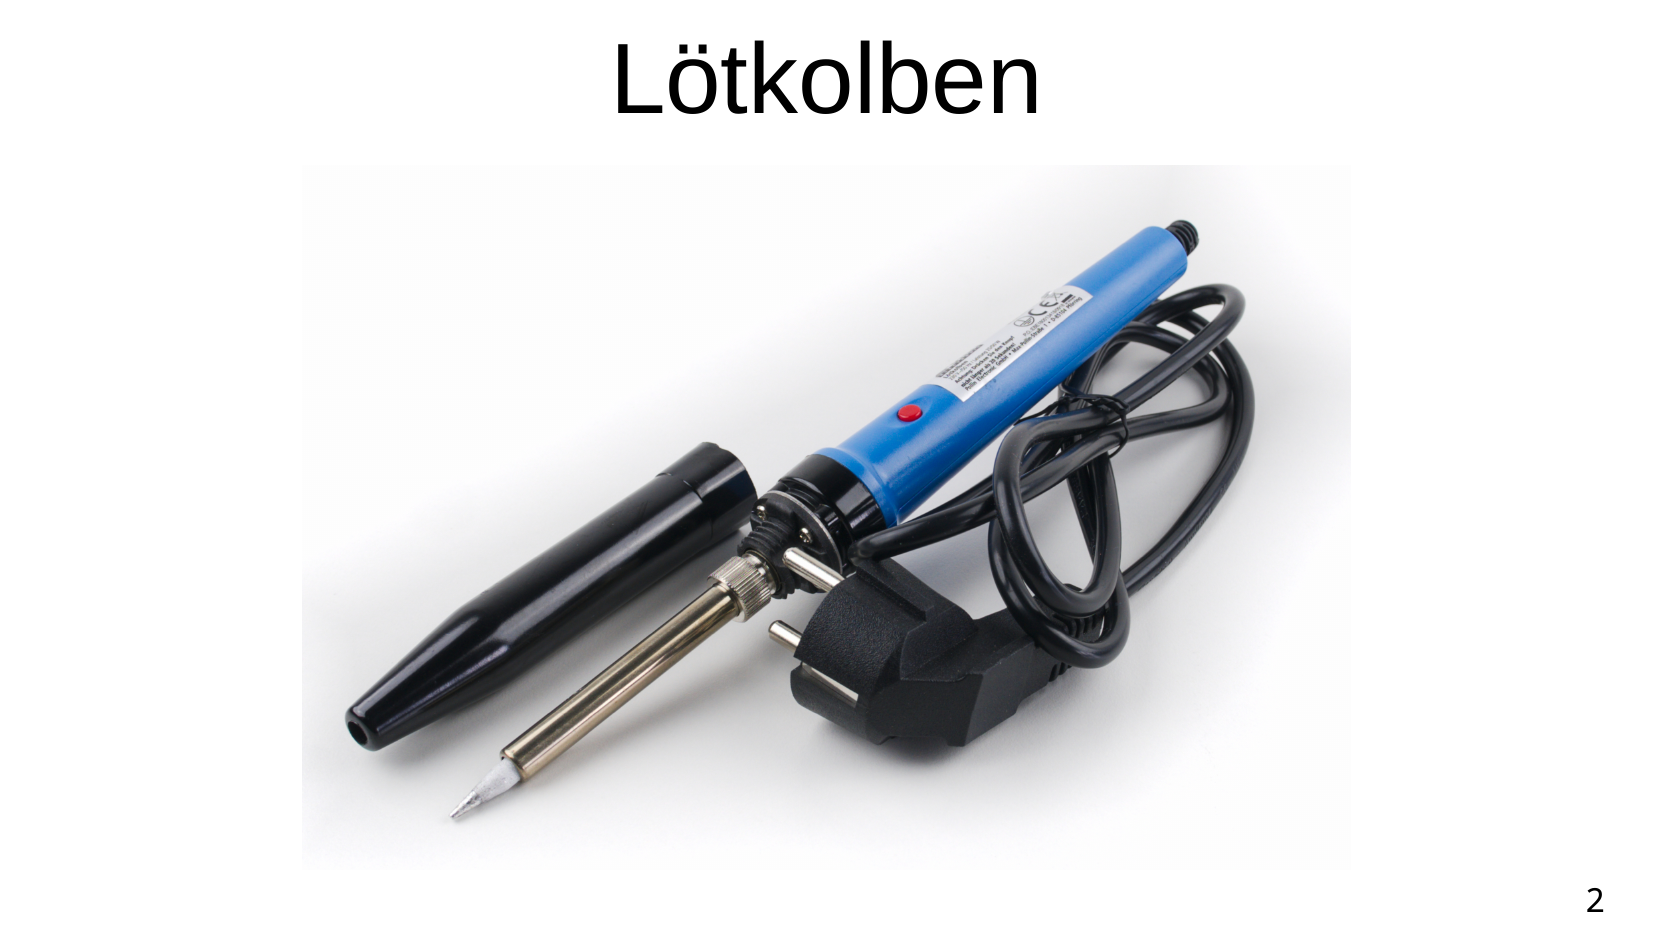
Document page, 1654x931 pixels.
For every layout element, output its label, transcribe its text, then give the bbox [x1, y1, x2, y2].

picture [302, 165, 1351, 871]
title Lötkolben [82, 1, 1571, 157]
